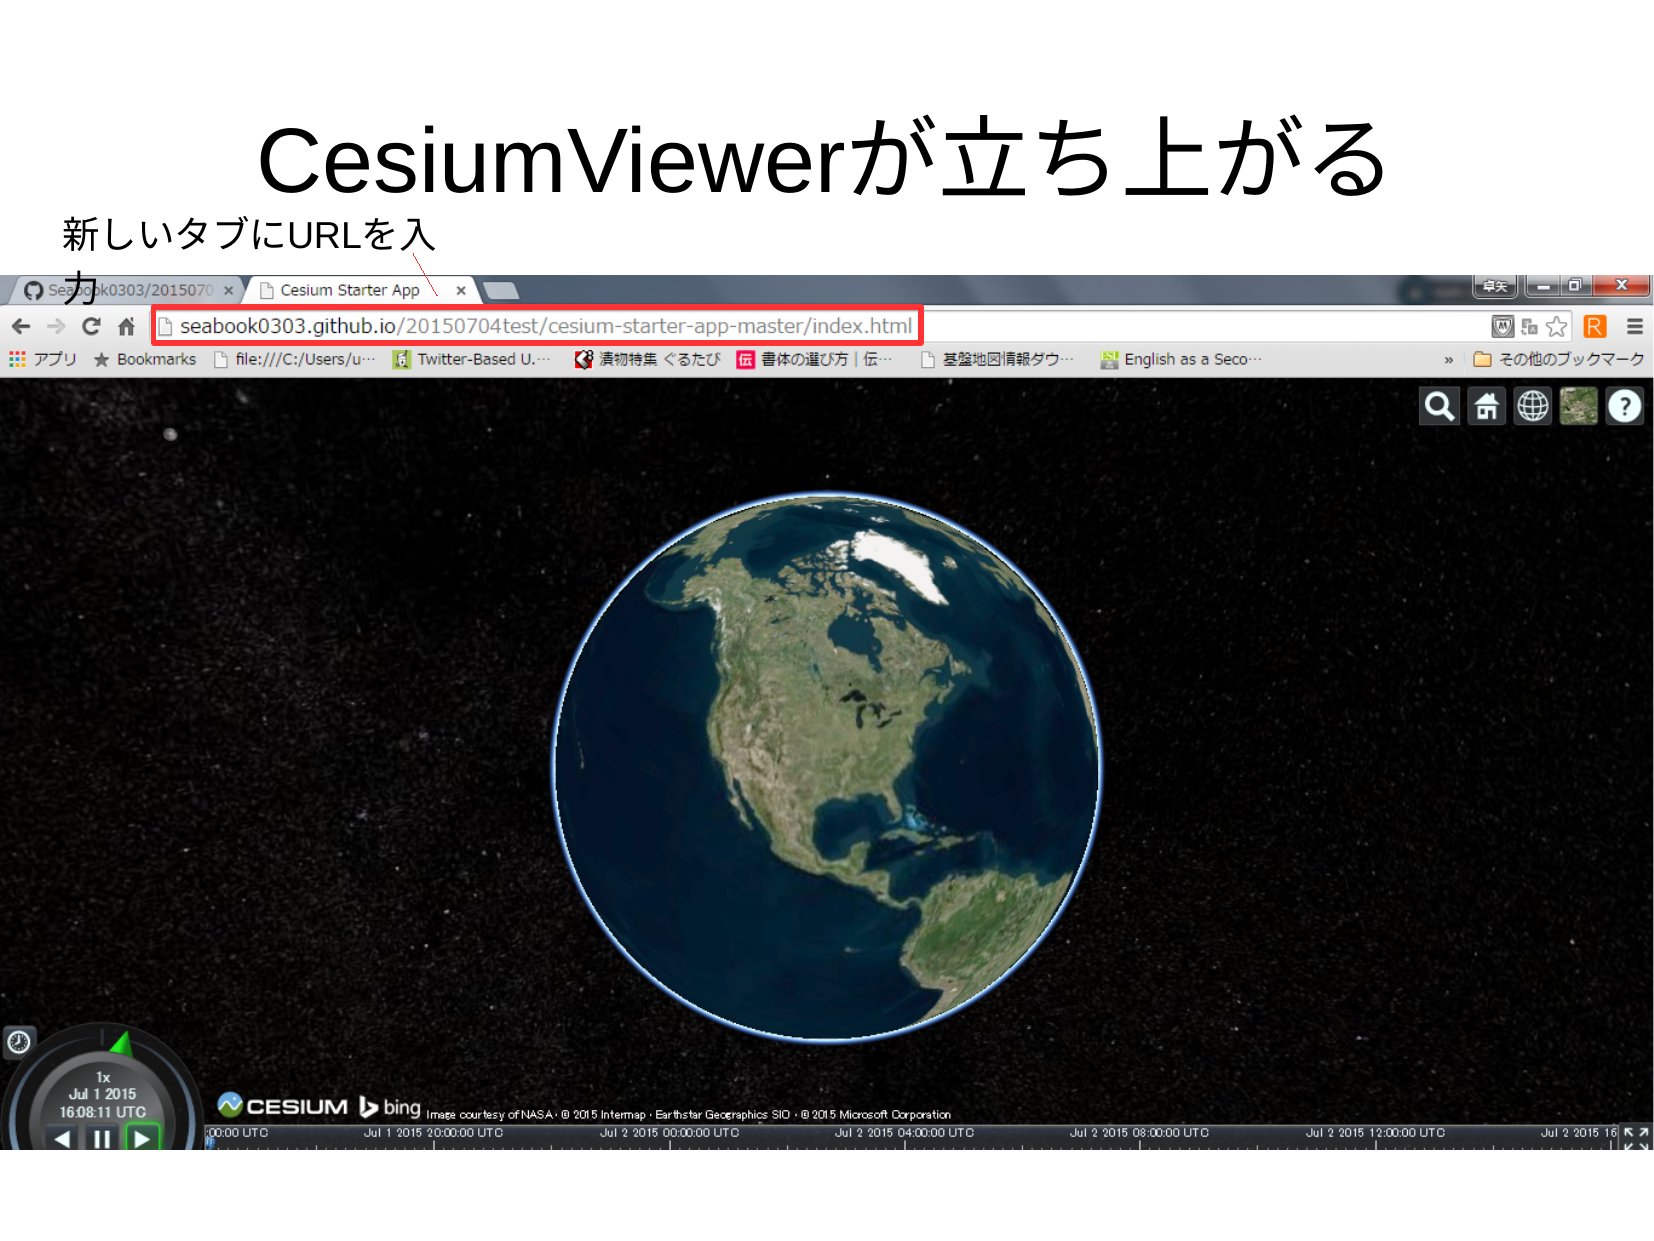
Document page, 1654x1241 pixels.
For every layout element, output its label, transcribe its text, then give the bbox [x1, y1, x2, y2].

picture [0, 275, 1654, 1150]
title CesiumViewerが立ち上がる [82, 49, 1571, 257]
text_box 新しいタブにURLを入力 [47, 197, 461, 254]
